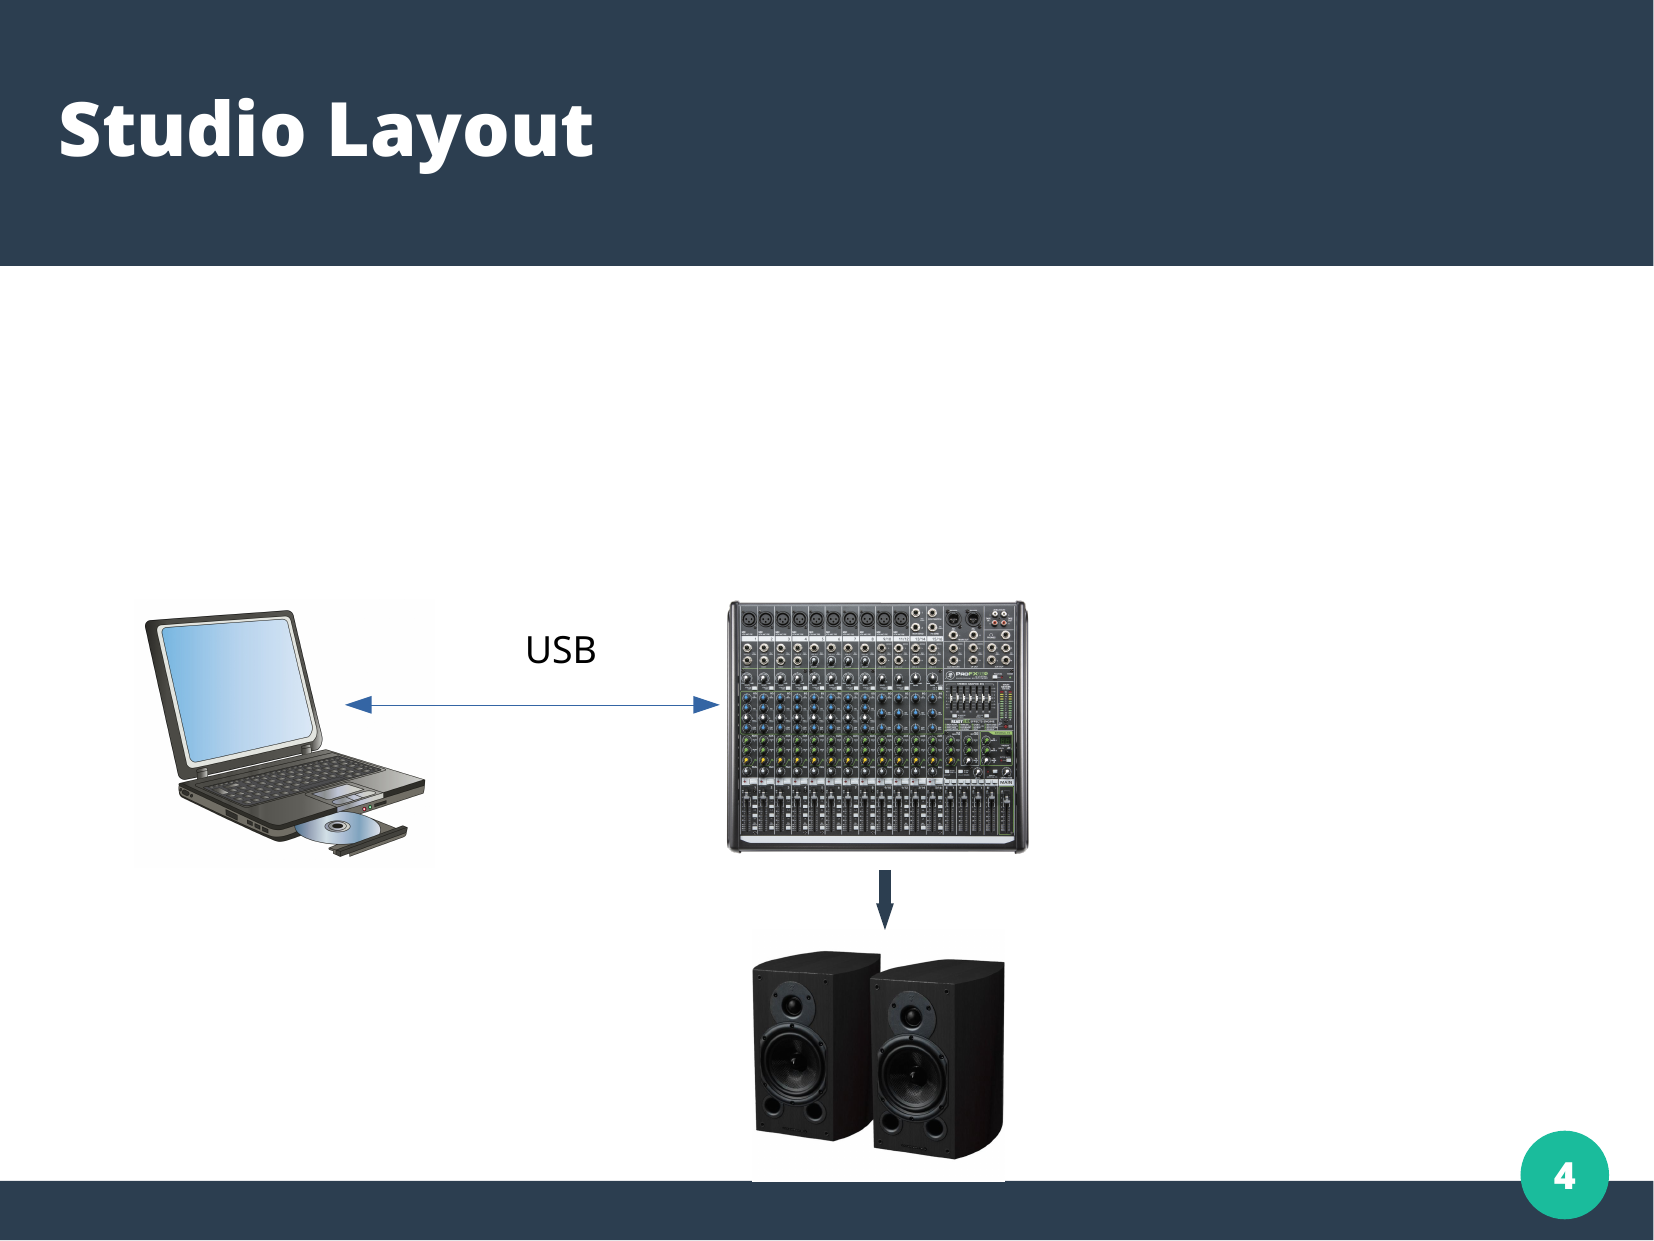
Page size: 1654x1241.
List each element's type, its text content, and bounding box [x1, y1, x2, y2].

picture [719, 569, 1036, 885]
text_box USB [509, 616, 621, 695]
picture [752, 929, 1005, 1182]
picture [134, 599, 435, 868]
title Studio Layout [58, 49, 1595, 207]
